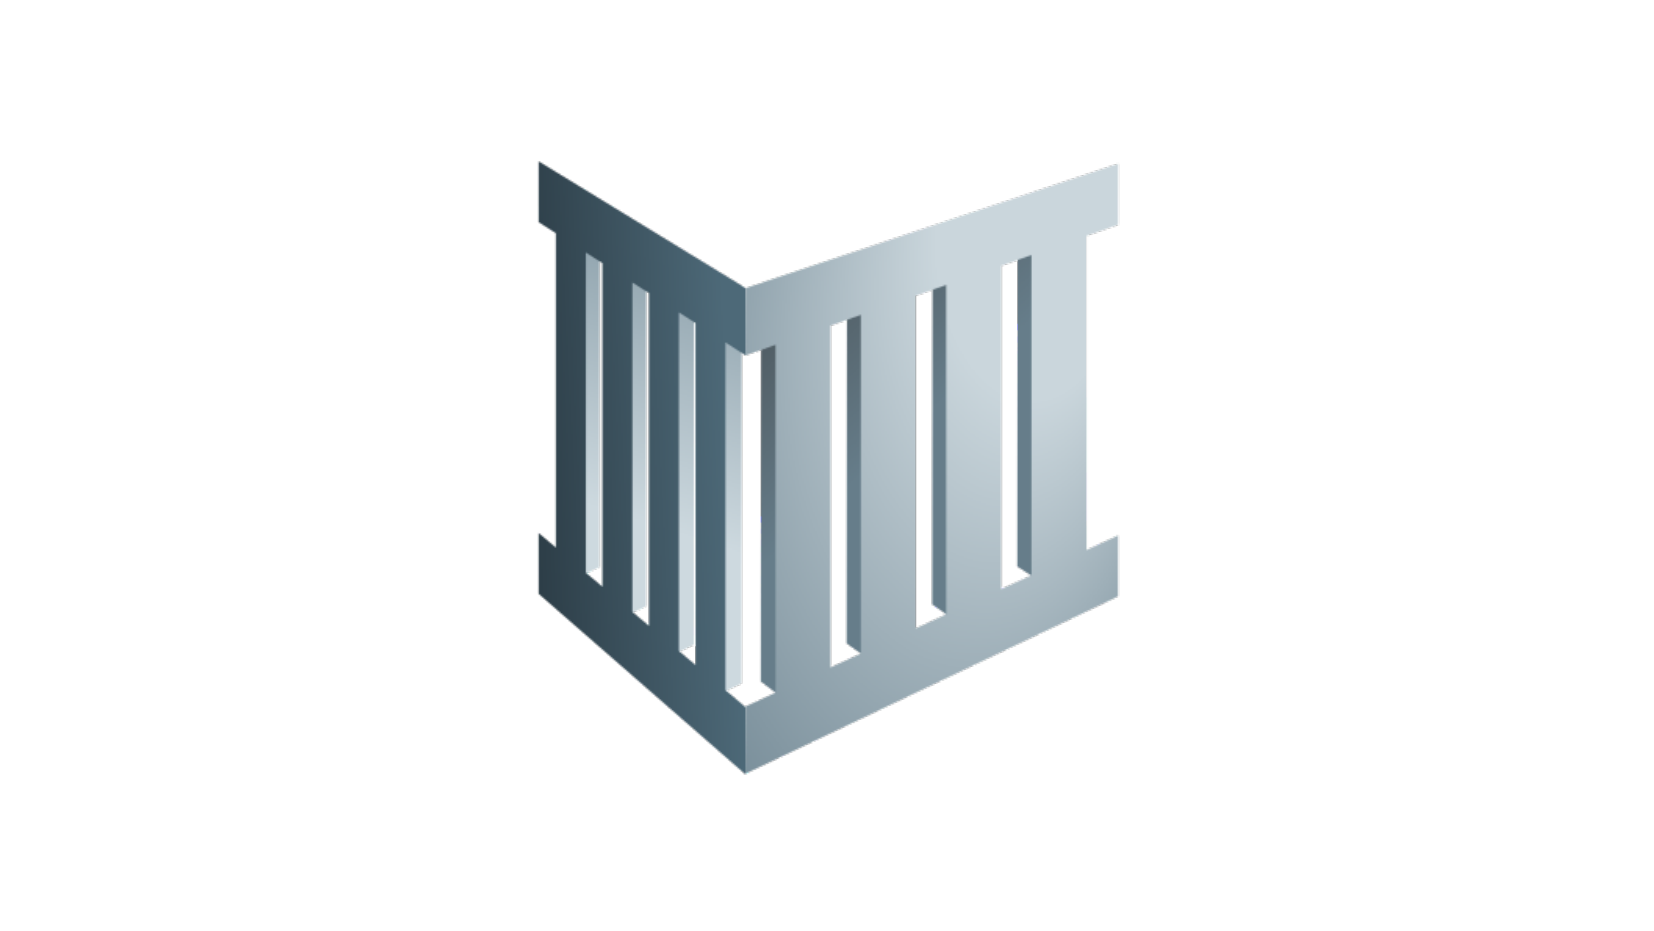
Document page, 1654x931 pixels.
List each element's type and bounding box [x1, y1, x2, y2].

picture [511, 149, 1143, 781]
